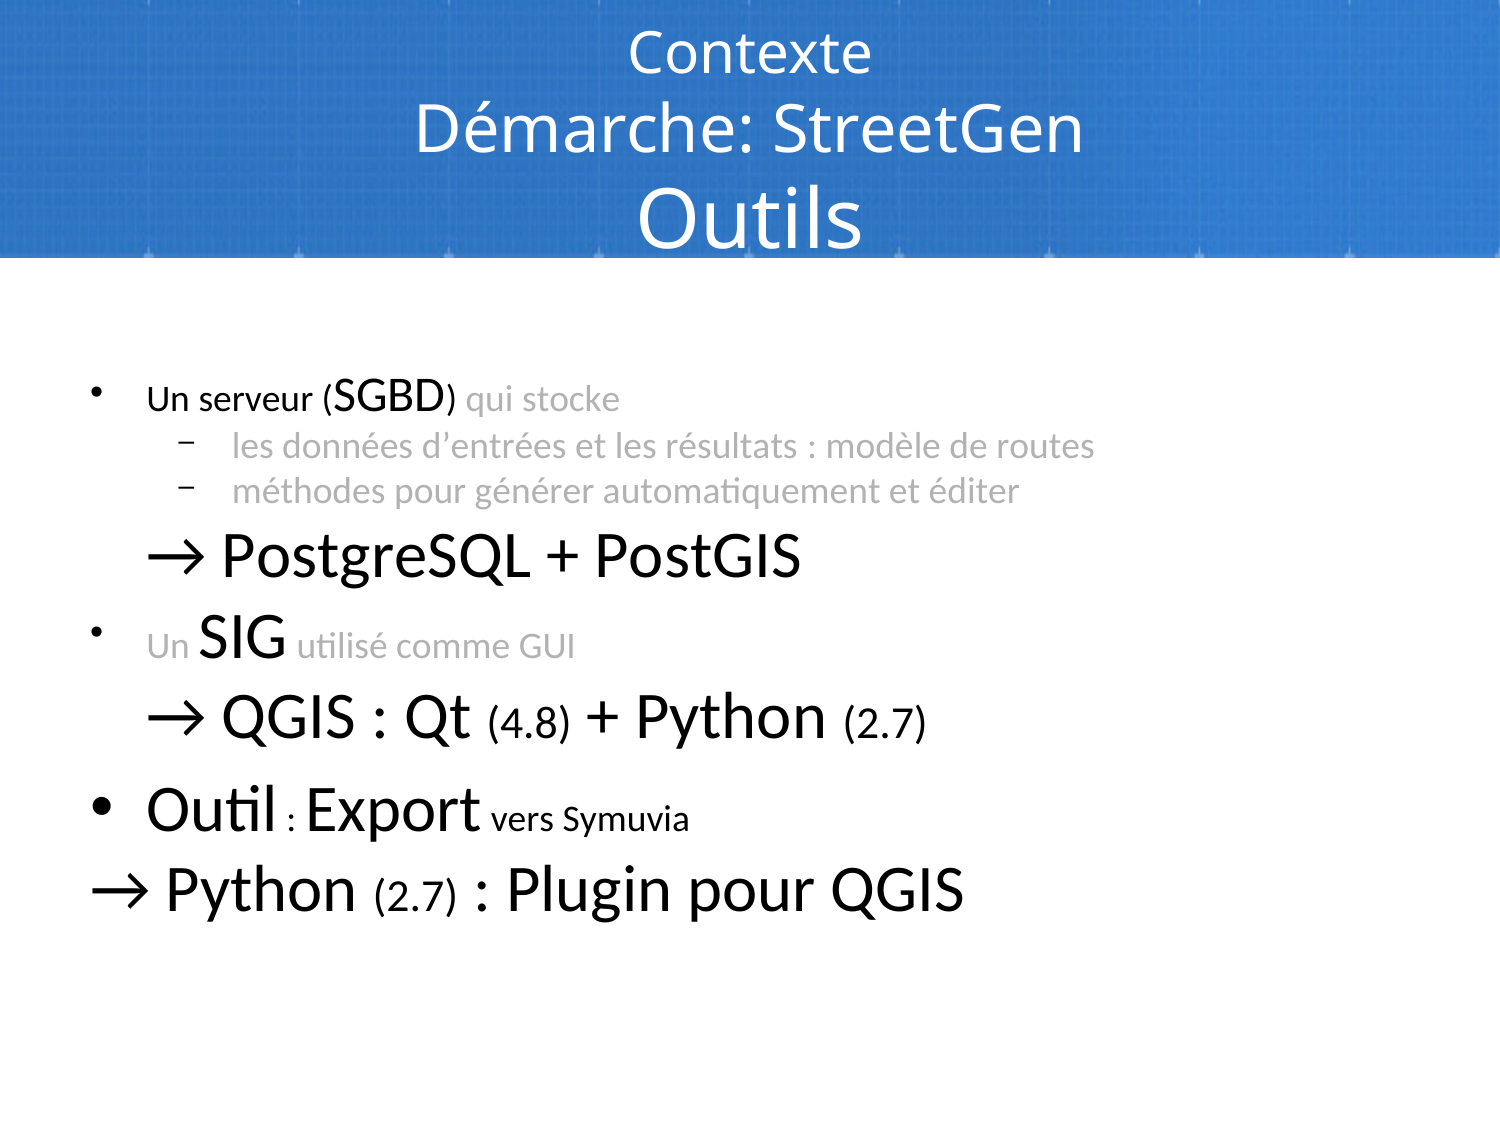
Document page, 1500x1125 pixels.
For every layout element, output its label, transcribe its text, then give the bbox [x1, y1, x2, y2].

text_box Un serveur (SGBD) qui stocke les données d’entrées et les résultats : modèle de routes méthodes pour générer automatiquement et éditer → PostgreSQL + PostGIS Un SIG utilisé comme GUI → QGIS : Qt (4.8) + Python (2.7) Outil : Export vers Symuvia → Python (2.7) : Plugin pour QGIS [75, 353, 1426, 1125]
picture [0, 0, 1500, 258]
title Contexte Démarche: StreetGen Outils [35, 46, 1465, 235]
